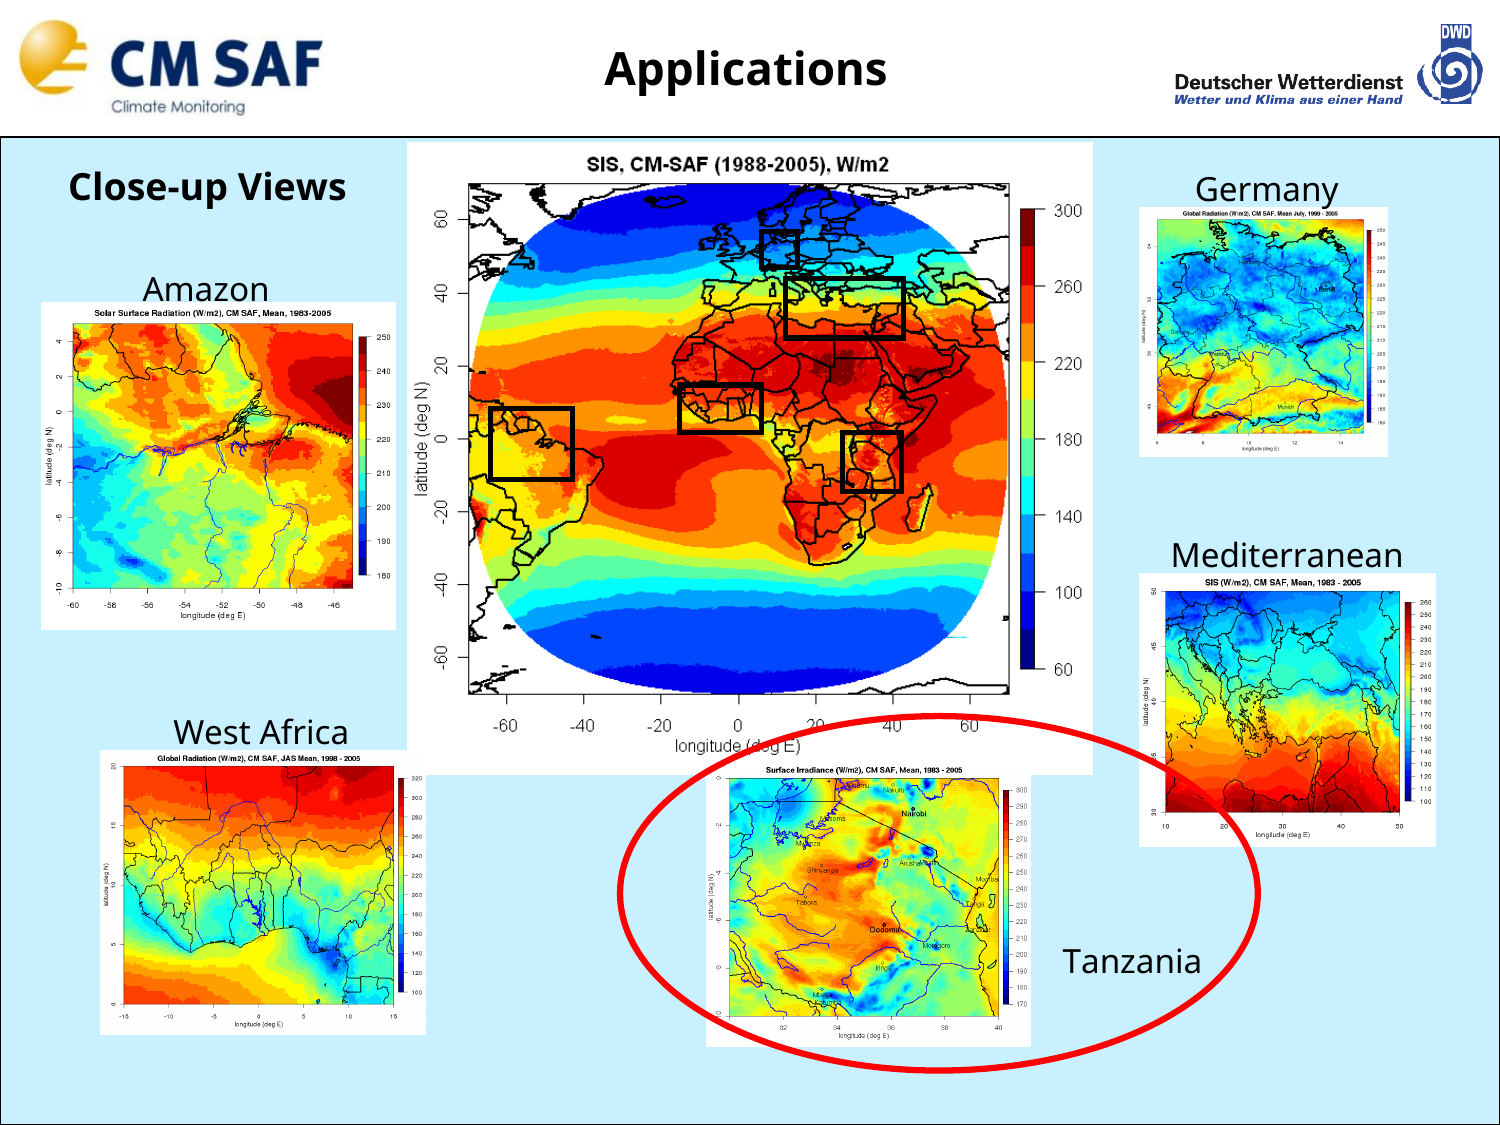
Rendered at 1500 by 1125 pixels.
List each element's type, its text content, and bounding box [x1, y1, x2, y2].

picture [706, 1019, 767, 1047]
text_box Tanzania [1047, 932, 1218, 988]
text_box Close-up Views [53, 148, 479, 217]
picture [100, 142, 1093, 1035]
picture [1139, 207, 1388, 457]
picture [41, 302, 396, 630]
picture [706, 720, 1093, 1047]
text_box West Africa [158, 704, 365, 760]
text_box Applications [589, 31, 903, 103]
picture [1175, 24, 1483, 104]
text_box Mediterranean [1155, 527, 1419, 583]
picture [17, 19, 325, 117]
picture [1139, 760, 1242, 847]
picture [1139, 573, 1436, 847]
text_box Germany [1179, 160, 1354, 217]
text_box Amazon [127, 260, 285, 316]
